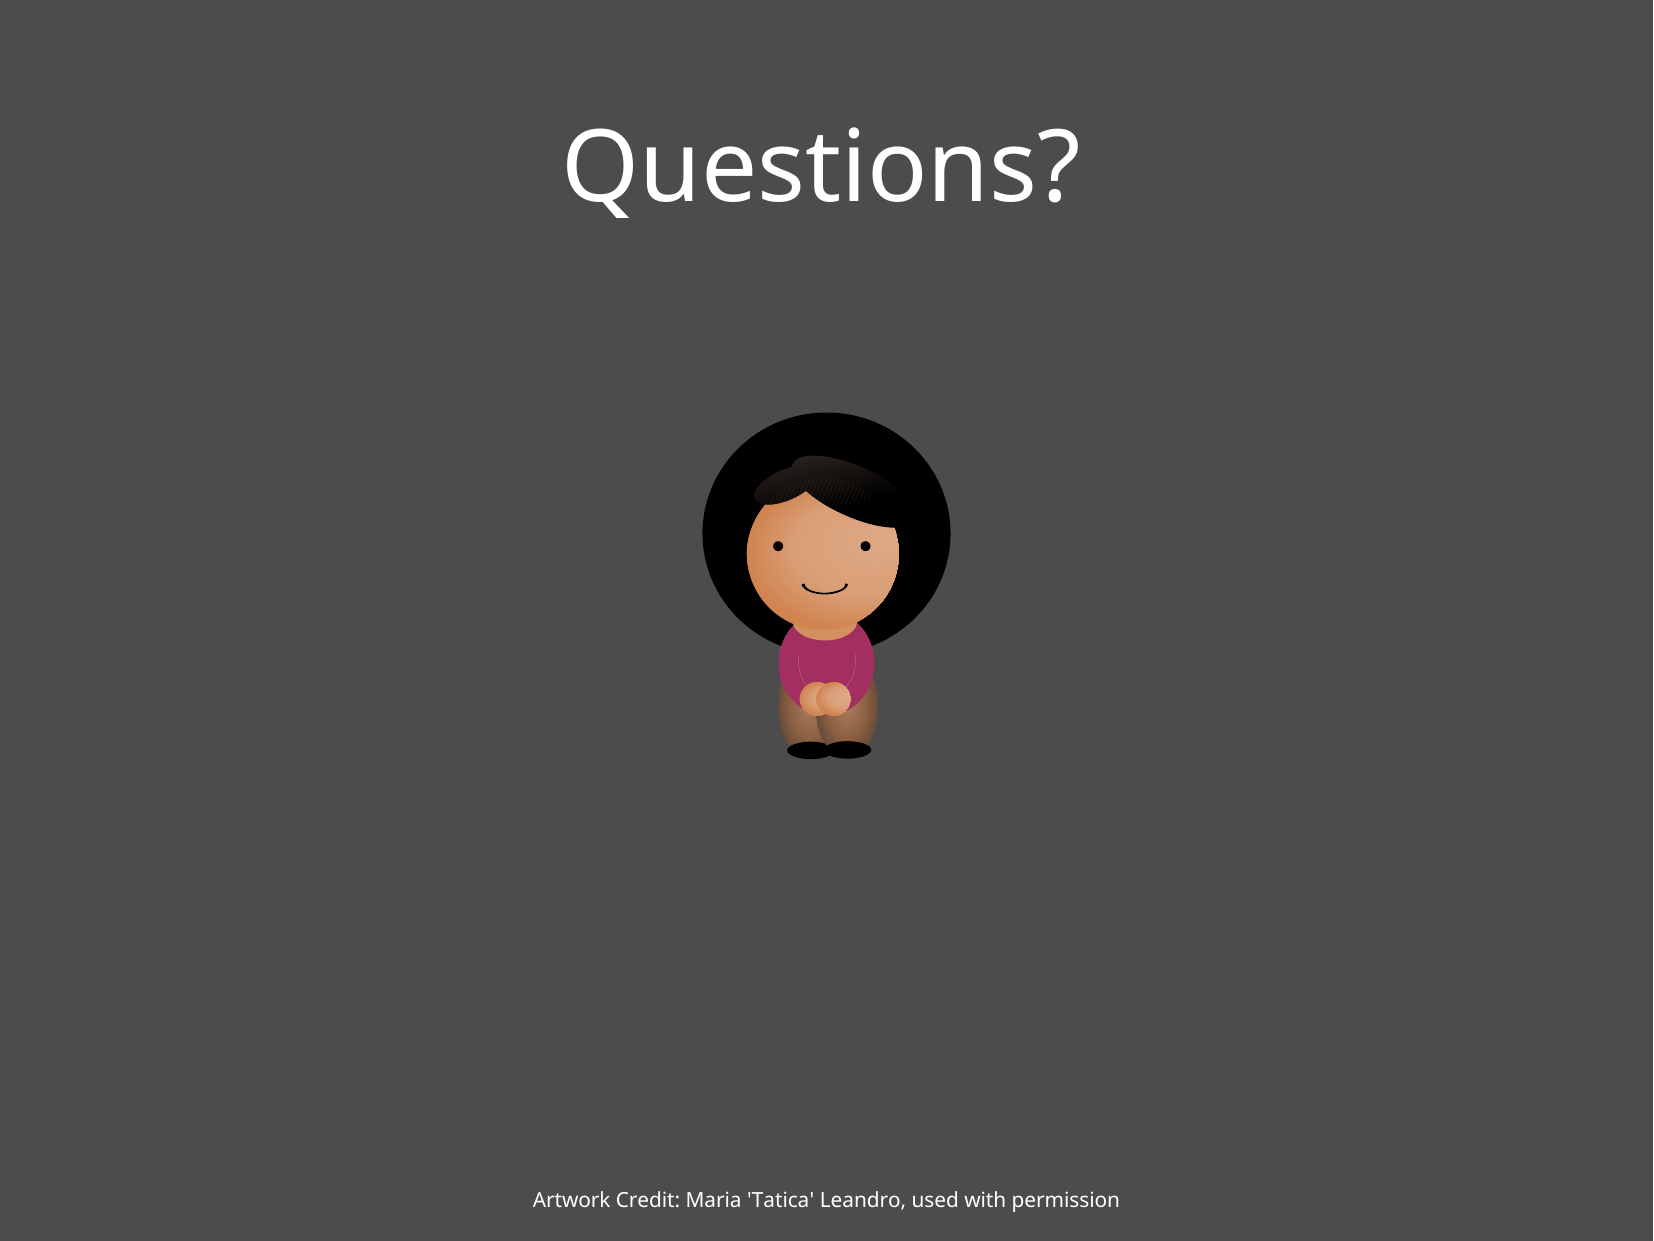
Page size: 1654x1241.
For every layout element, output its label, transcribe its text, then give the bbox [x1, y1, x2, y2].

title Questions? [71, 41, 1572, 304]
title Artwork Credit: Maria 'Tatica' Leandro, used with permission [38, 1155, 1614, 1241]
picture [702, 412, 951, 760]
